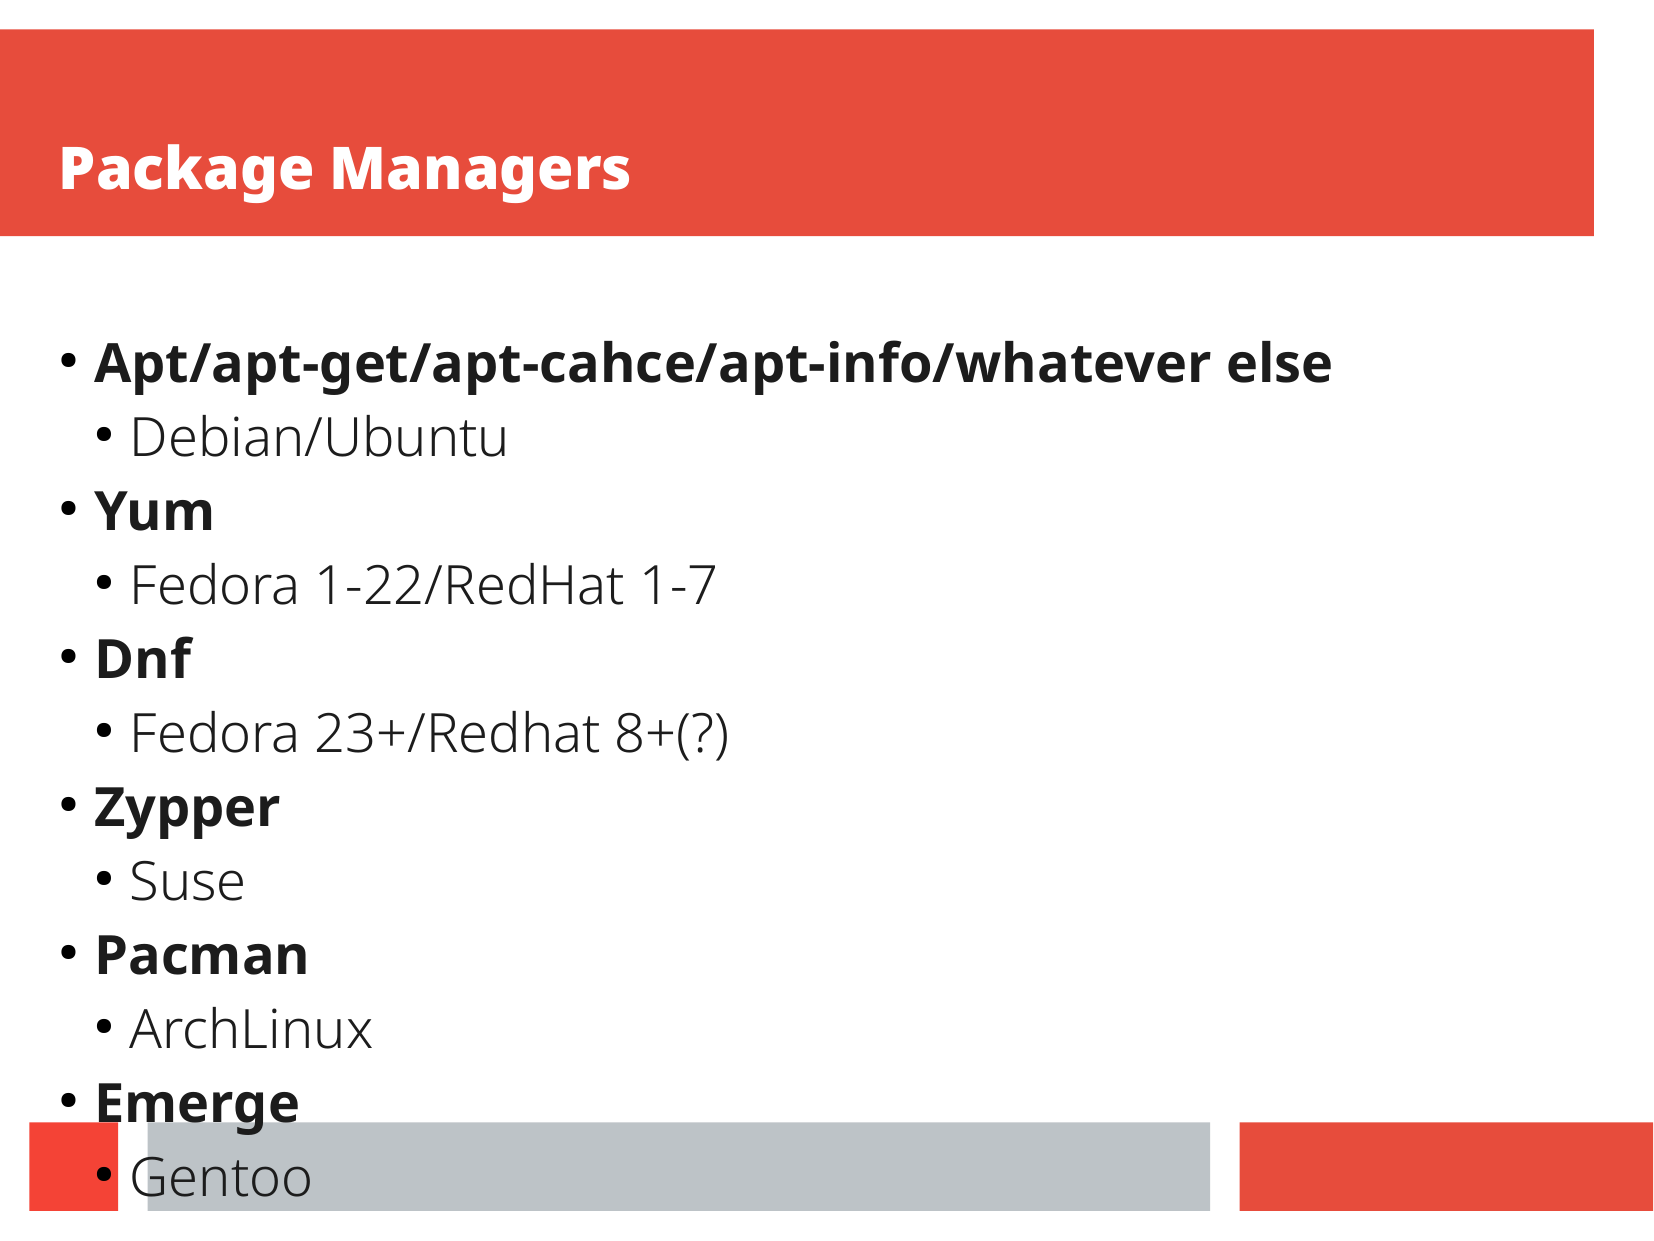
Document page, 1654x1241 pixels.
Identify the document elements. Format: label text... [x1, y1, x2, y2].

subtitle Apt/apt-get/apt-cahce/apt-info/whatever else Debian/Ubuntu Yum Fedora 1-22/RedHat 1-7 Dnf Fedora 23+/Redhat 8+(?) Zypper Suse Pacman ArchLinux Emerge Gentoo [58, 324, 1565, 1093]
title Package Managers [58, 59, 1594, 207]
